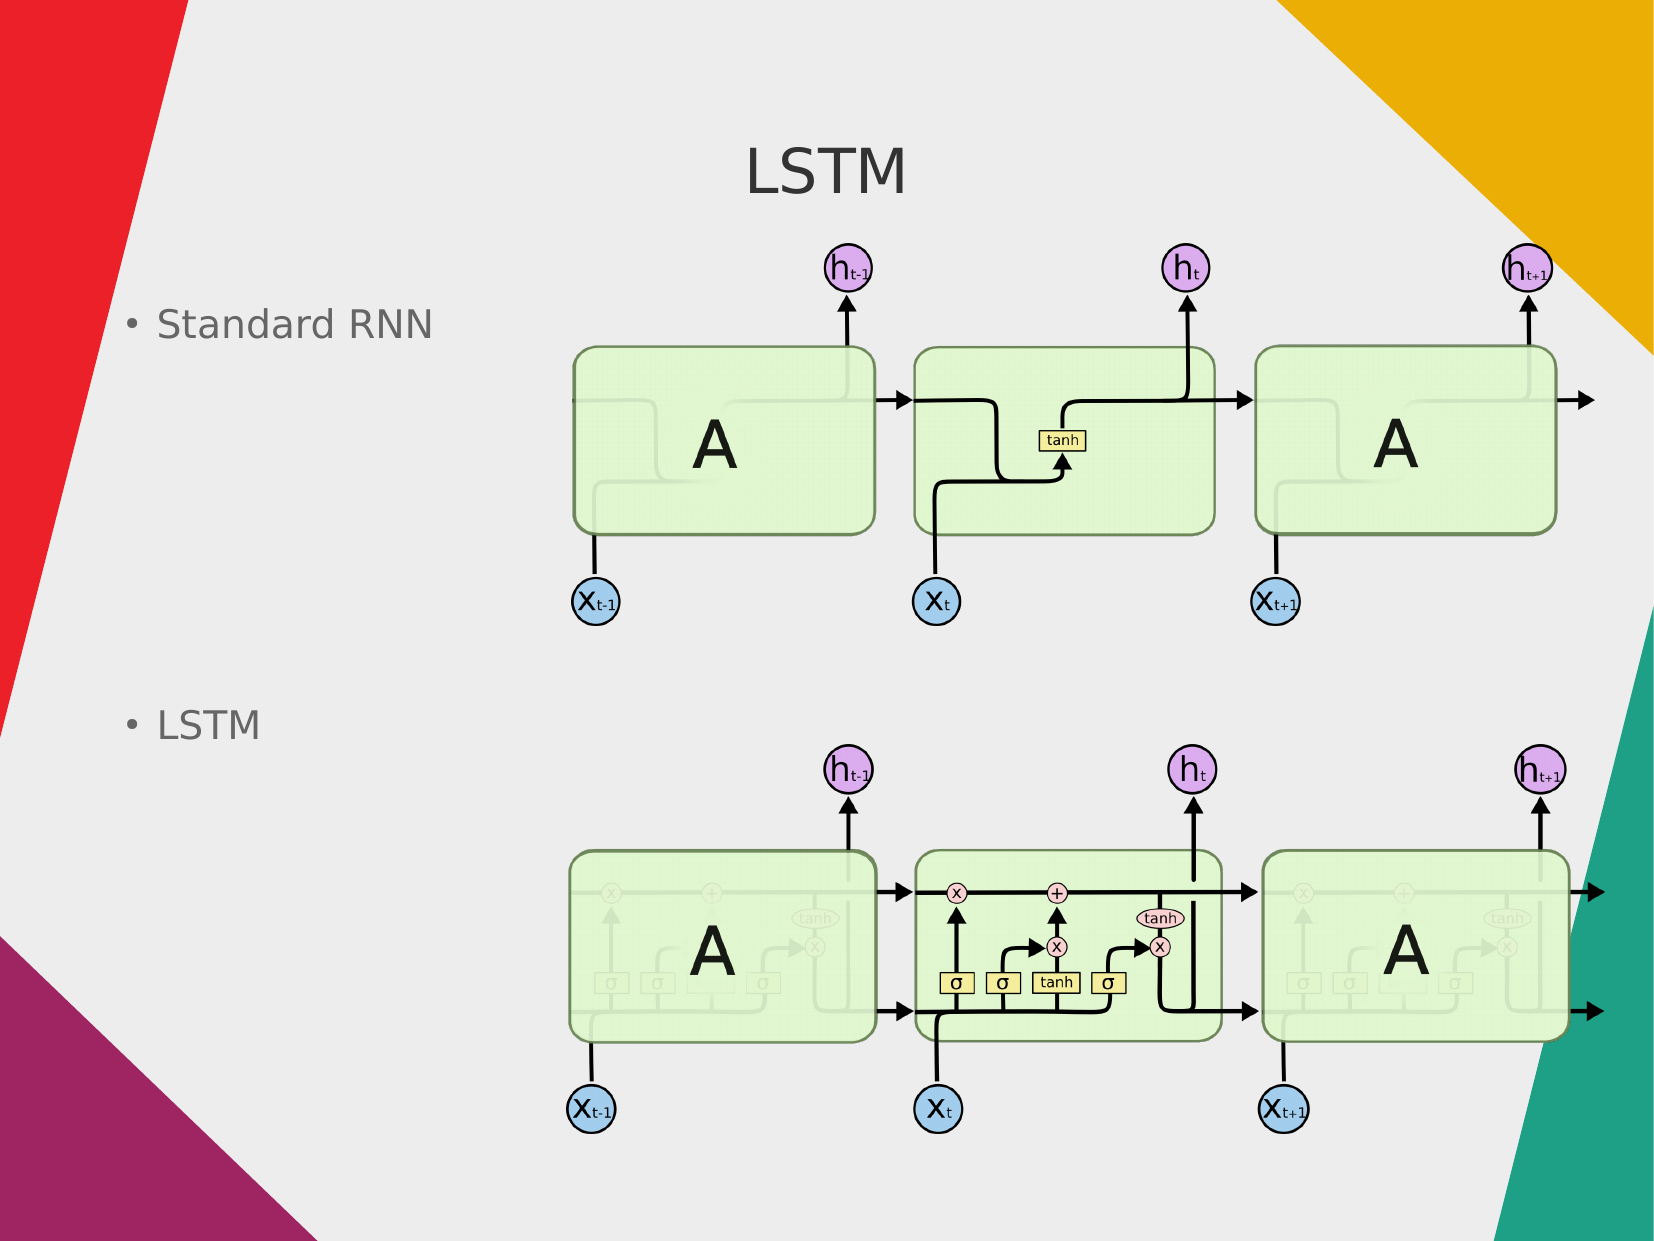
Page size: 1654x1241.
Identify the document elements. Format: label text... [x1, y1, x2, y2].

title LSTM [114, 73, 1539, 271]
picture [566, 744, 1605, 1134]
list Standard RNN LSTM [114, 302, 1539, 1033]
picture [571, 243, 1595, 626]
